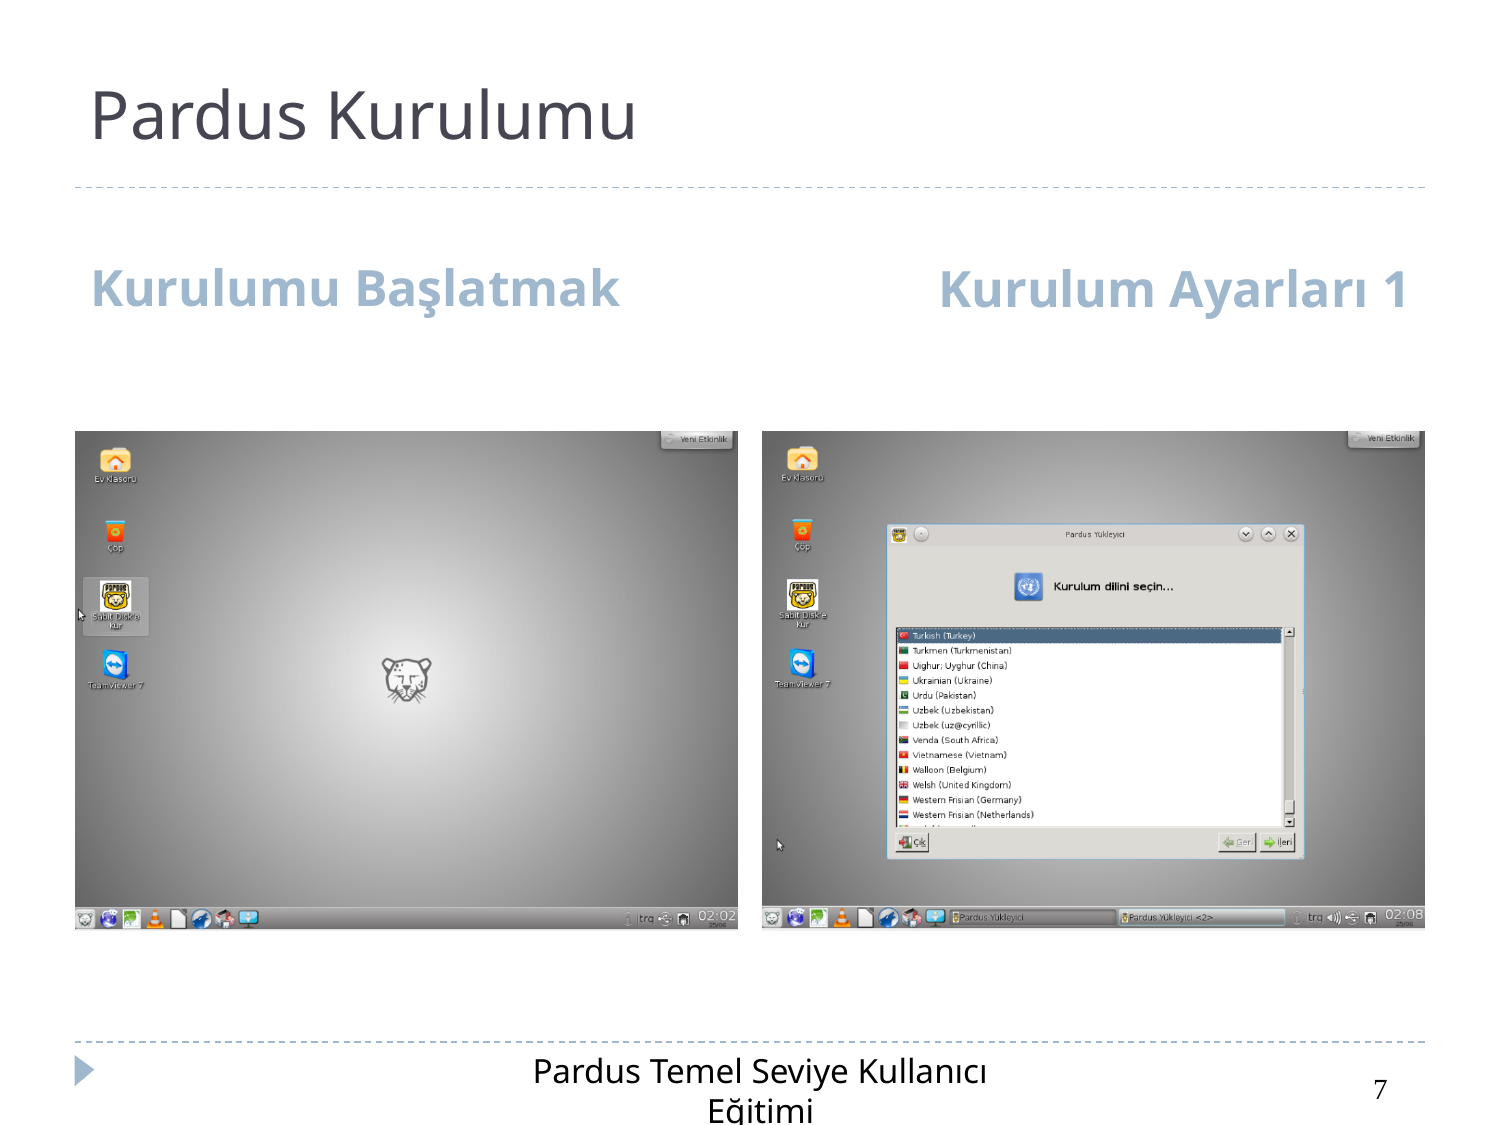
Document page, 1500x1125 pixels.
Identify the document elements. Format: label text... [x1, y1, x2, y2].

list Kurulum Ayarları 1 [762, 212, 1426, 325]
picture [762, 431, 1425, 931]
picture [75, 431, 738, 931]
title Pardus Kurulumu [75, 37, 1425, 188]
list Kurulumu Başlatmak [75, 210, 738, 324]
